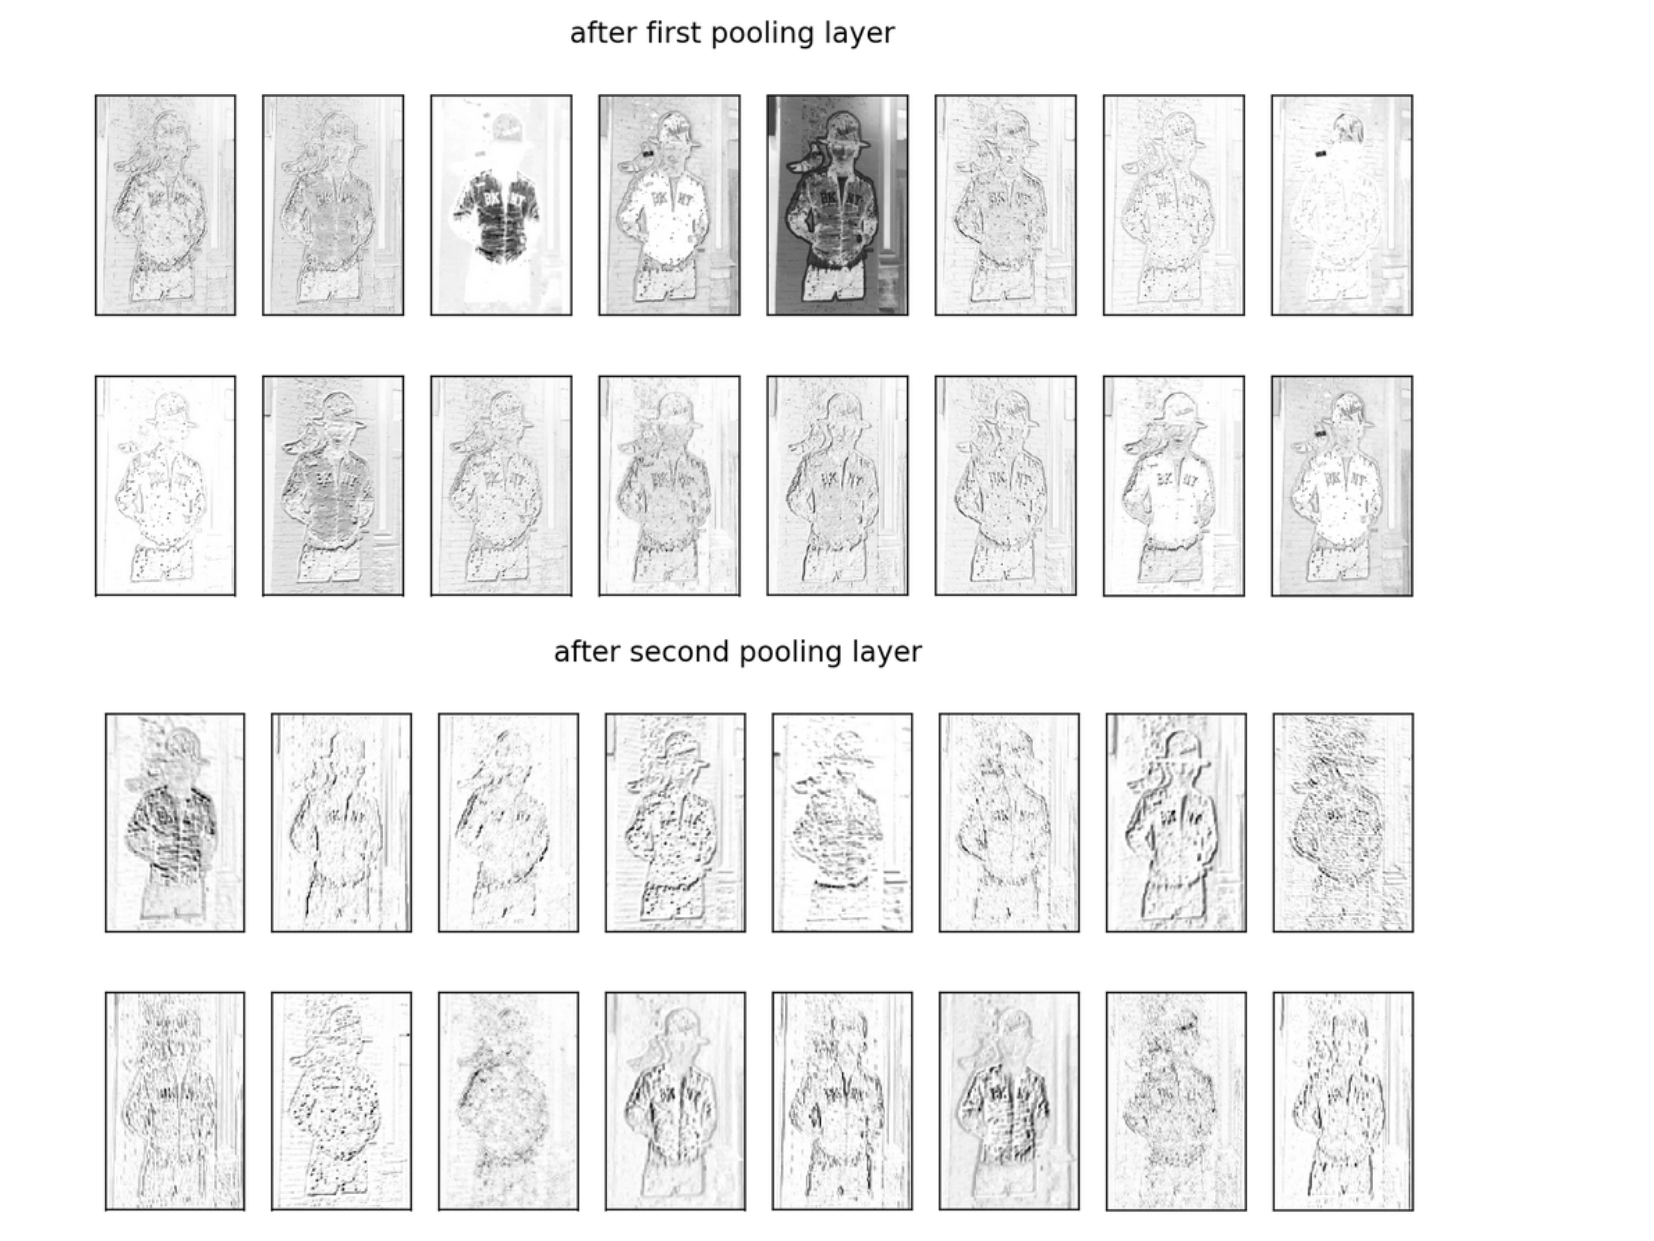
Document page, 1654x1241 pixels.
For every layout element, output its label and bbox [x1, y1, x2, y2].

picture [84, 1, 1450, 1231]
